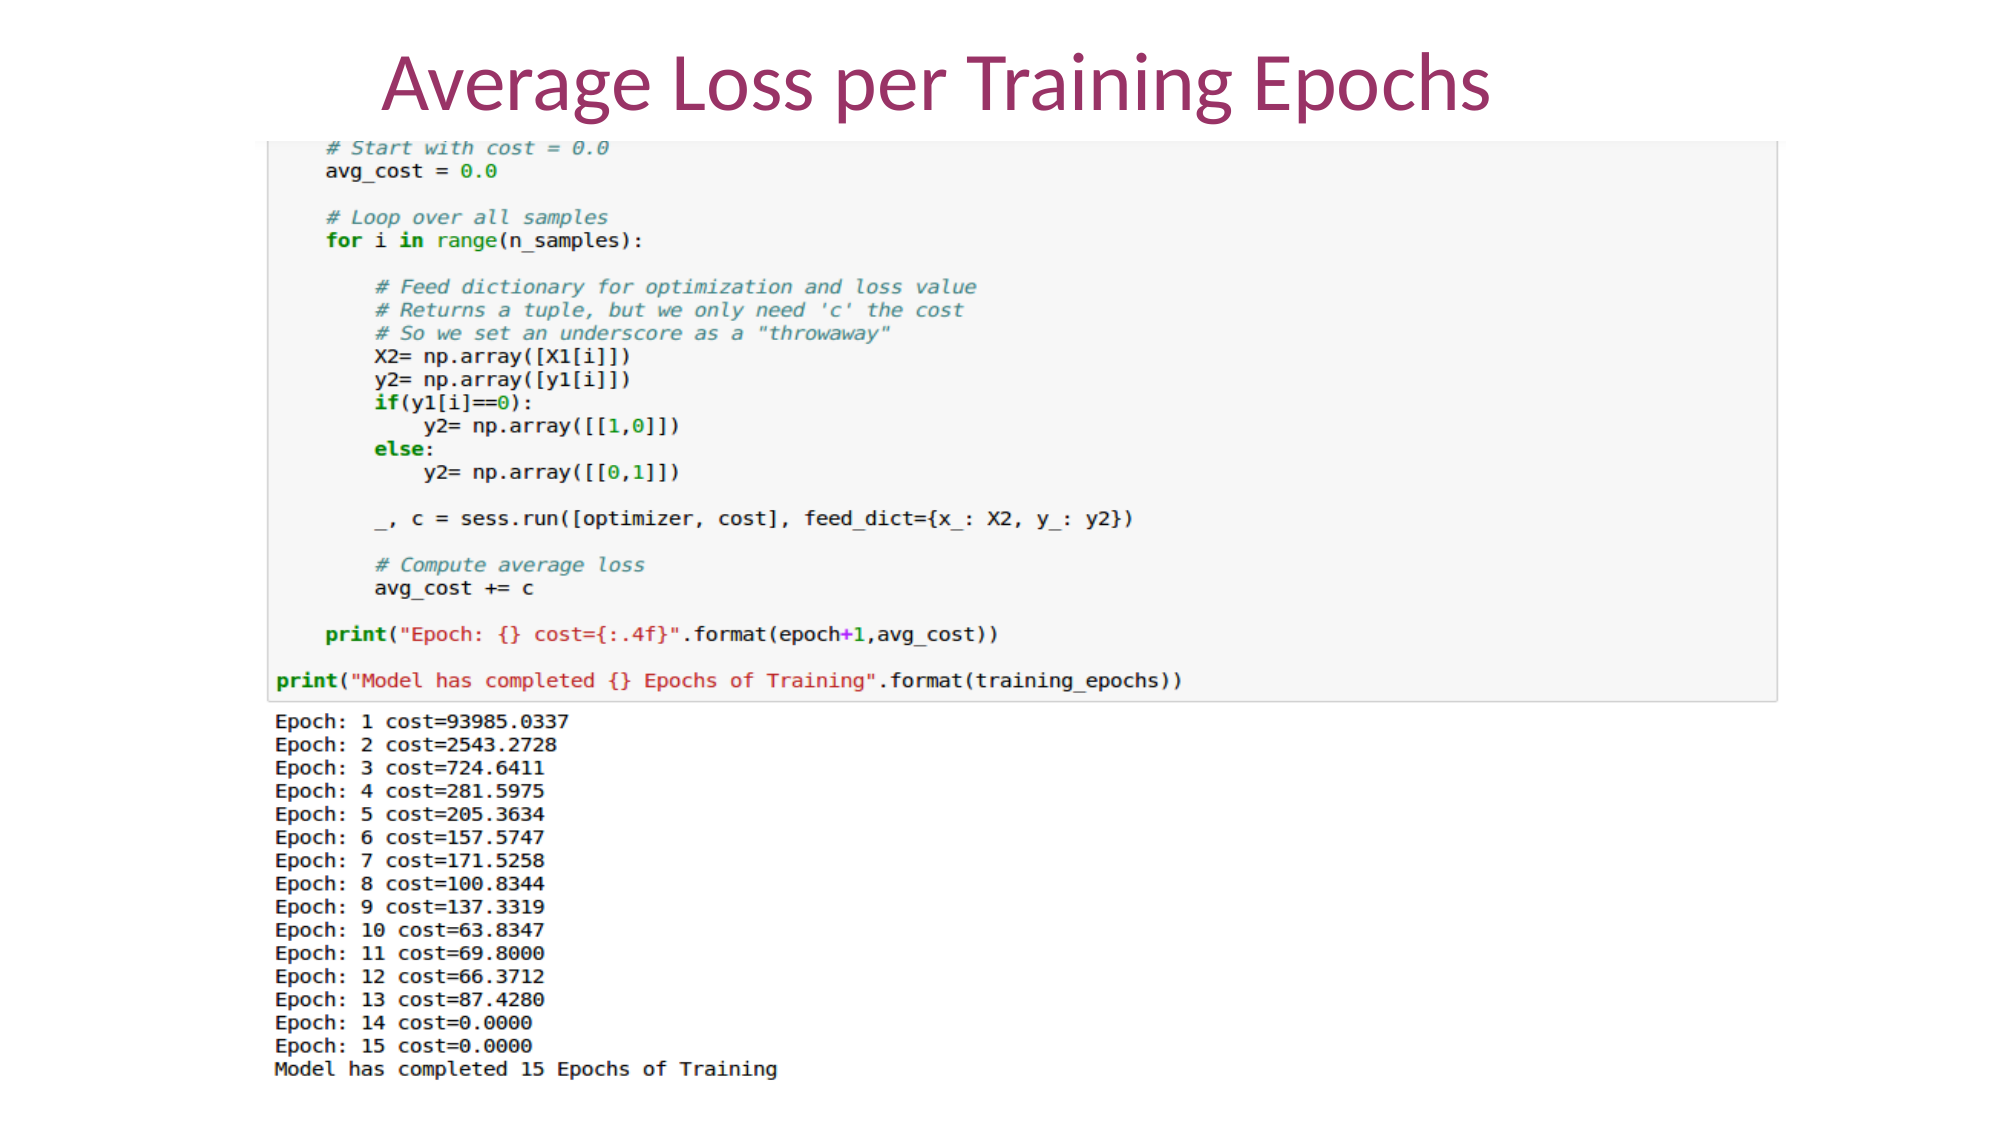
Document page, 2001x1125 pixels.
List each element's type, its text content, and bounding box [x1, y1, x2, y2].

text_box Average Loss per Training Epochs [150, 20, 1726, 136]
picture [255, 141, 1786, 1096]
